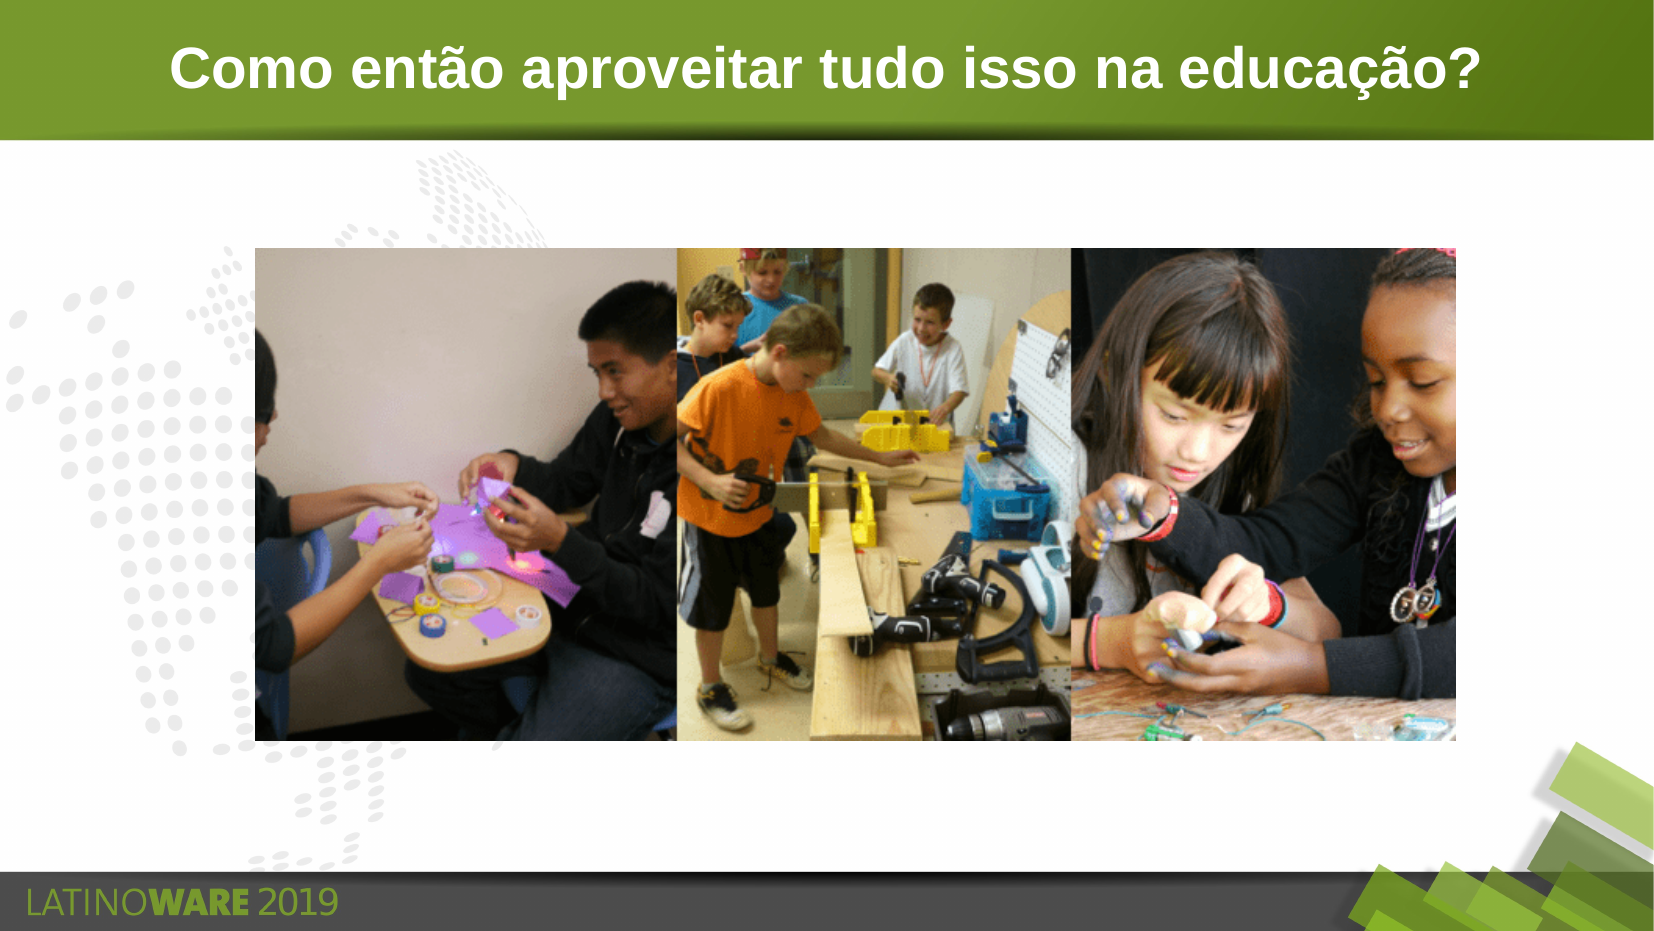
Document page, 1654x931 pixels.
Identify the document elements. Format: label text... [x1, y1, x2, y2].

picture [0, 0, 1654, 931]
text_box Como então aproveitar tudo isso na educação? [135, 8, 1518, 129]
